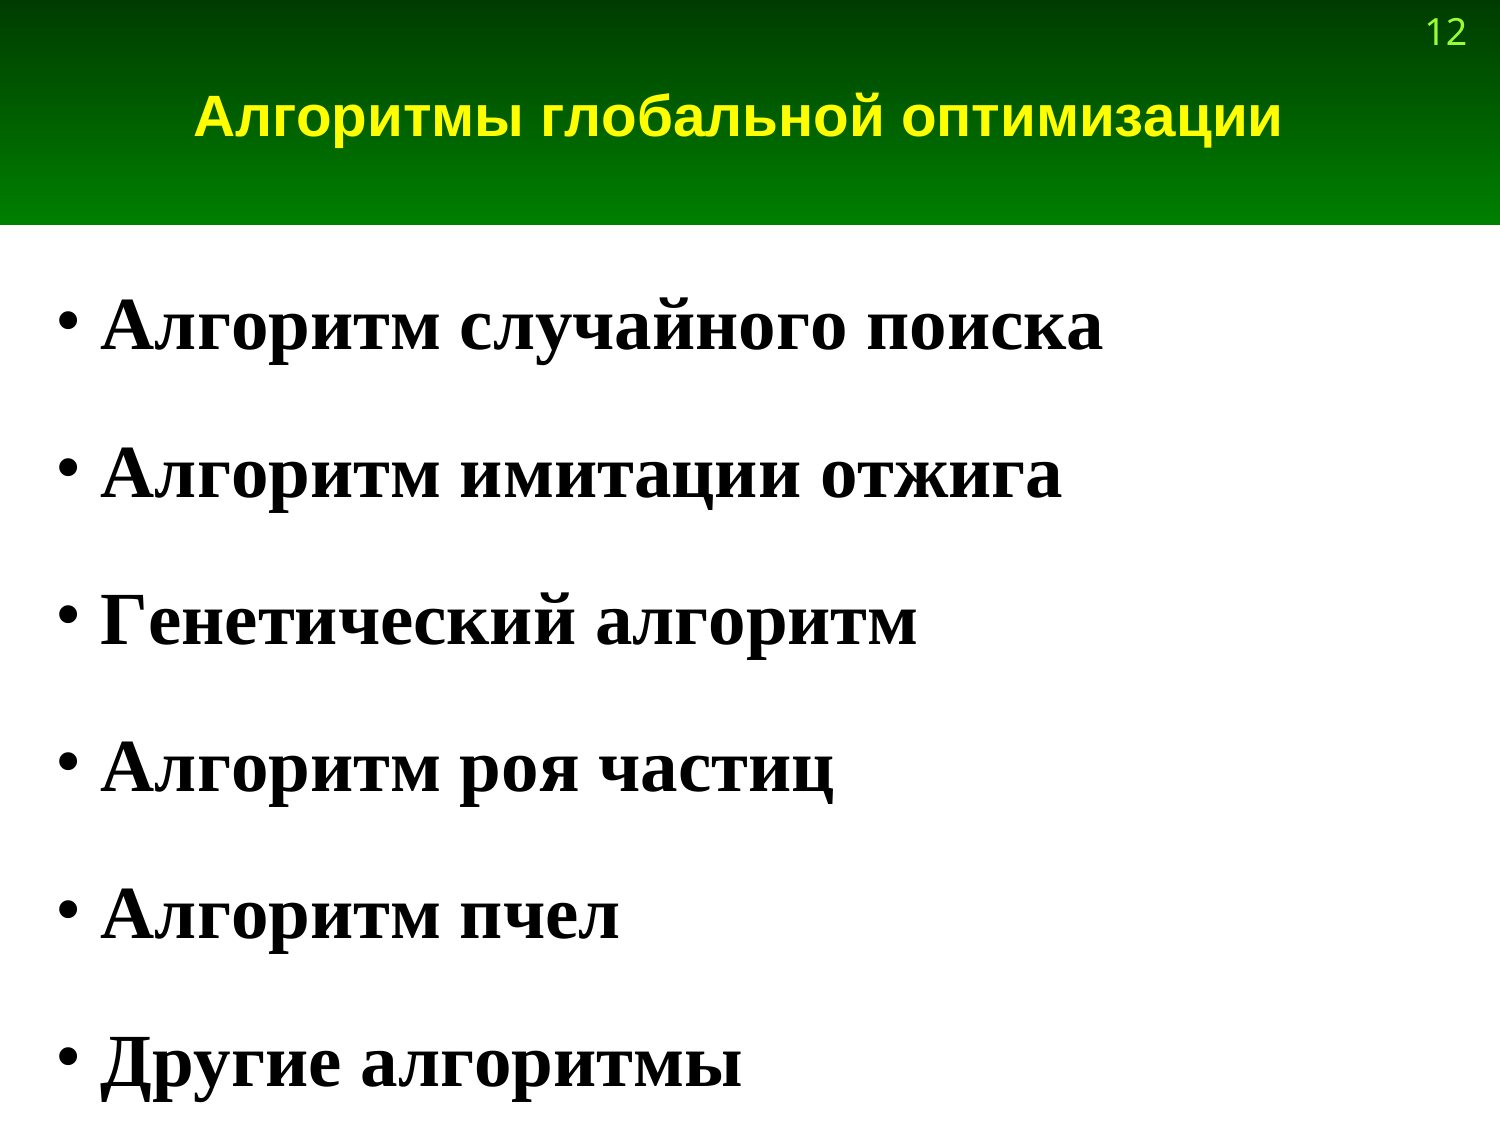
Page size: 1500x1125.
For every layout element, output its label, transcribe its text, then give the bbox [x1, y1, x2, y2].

title Алгоритмы глобальной оптимизации [88, 18, 1389, 207]
text_box Алгоритм случайного поиска Алгоритм имитации отжига Генетический алгоритм Алгоритм роя частиц Алгоритм пчел Другие алгоритмы [41, 267, 1471, 1109]
